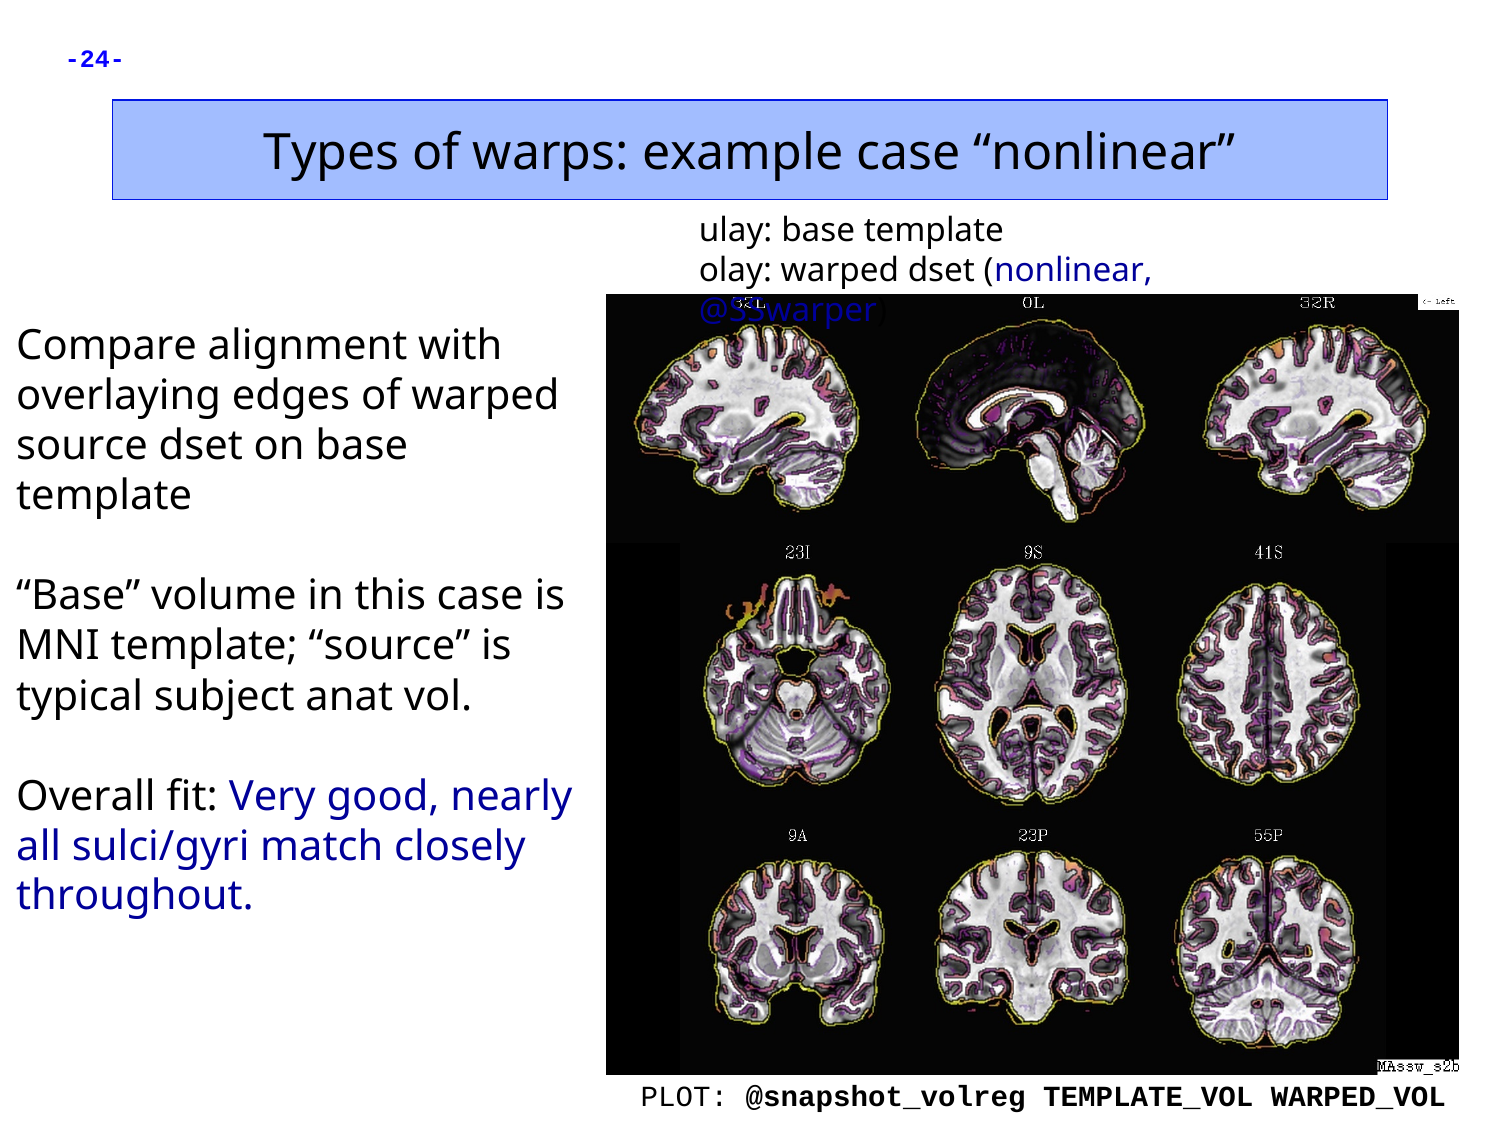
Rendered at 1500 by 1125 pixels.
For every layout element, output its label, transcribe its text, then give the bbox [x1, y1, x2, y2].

text_box PLOT: @snapshot_volreg TEMPLATE_VOL WARPED_VOL [624, 1068, 1488, 1124]
text_box ulay: base template olay: warped dset (nonlinear, @SSwarper) [682, 199, 1346, 298]
picture [606, 294, 1459, 1075]
text_box Compare alignment with overlaying edges of warped source dset on base template “Base” volume in this case is MNI template; “source” is typical subject anat vol. Overall fit: Very good, nearly all sulci/gyri match closely throughout. [0, 309, 600, 878]
text_box Types of warps: example case “nonlinear” [112, 99, 1388, 200]
picture [709, 306, 716, 315]
